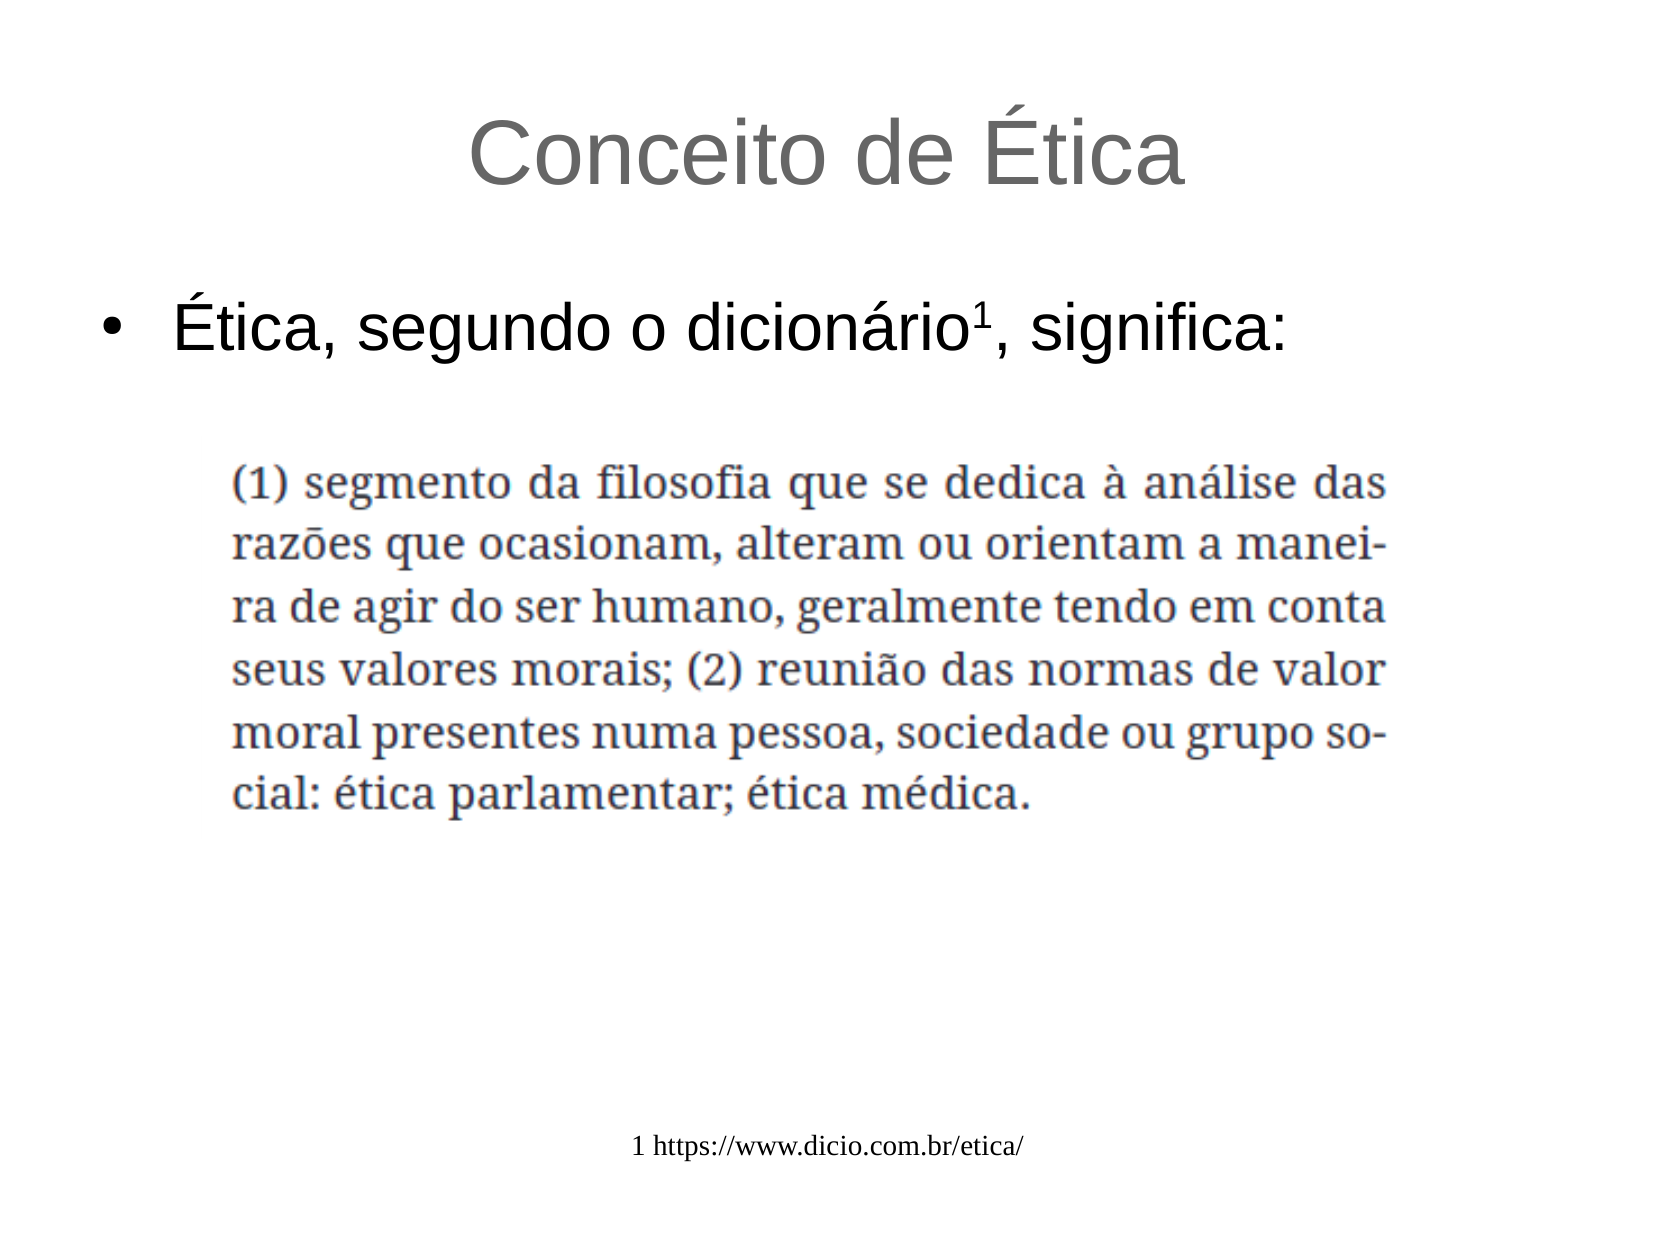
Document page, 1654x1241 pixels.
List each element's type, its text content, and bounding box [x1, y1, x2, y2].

list Ética, segundo o dicionário1, significa: [82, 290, 1571, 1052]
title Conceito de Ética [82, 49, 1571, 257]
picture [200, 436, 1411, 839]
